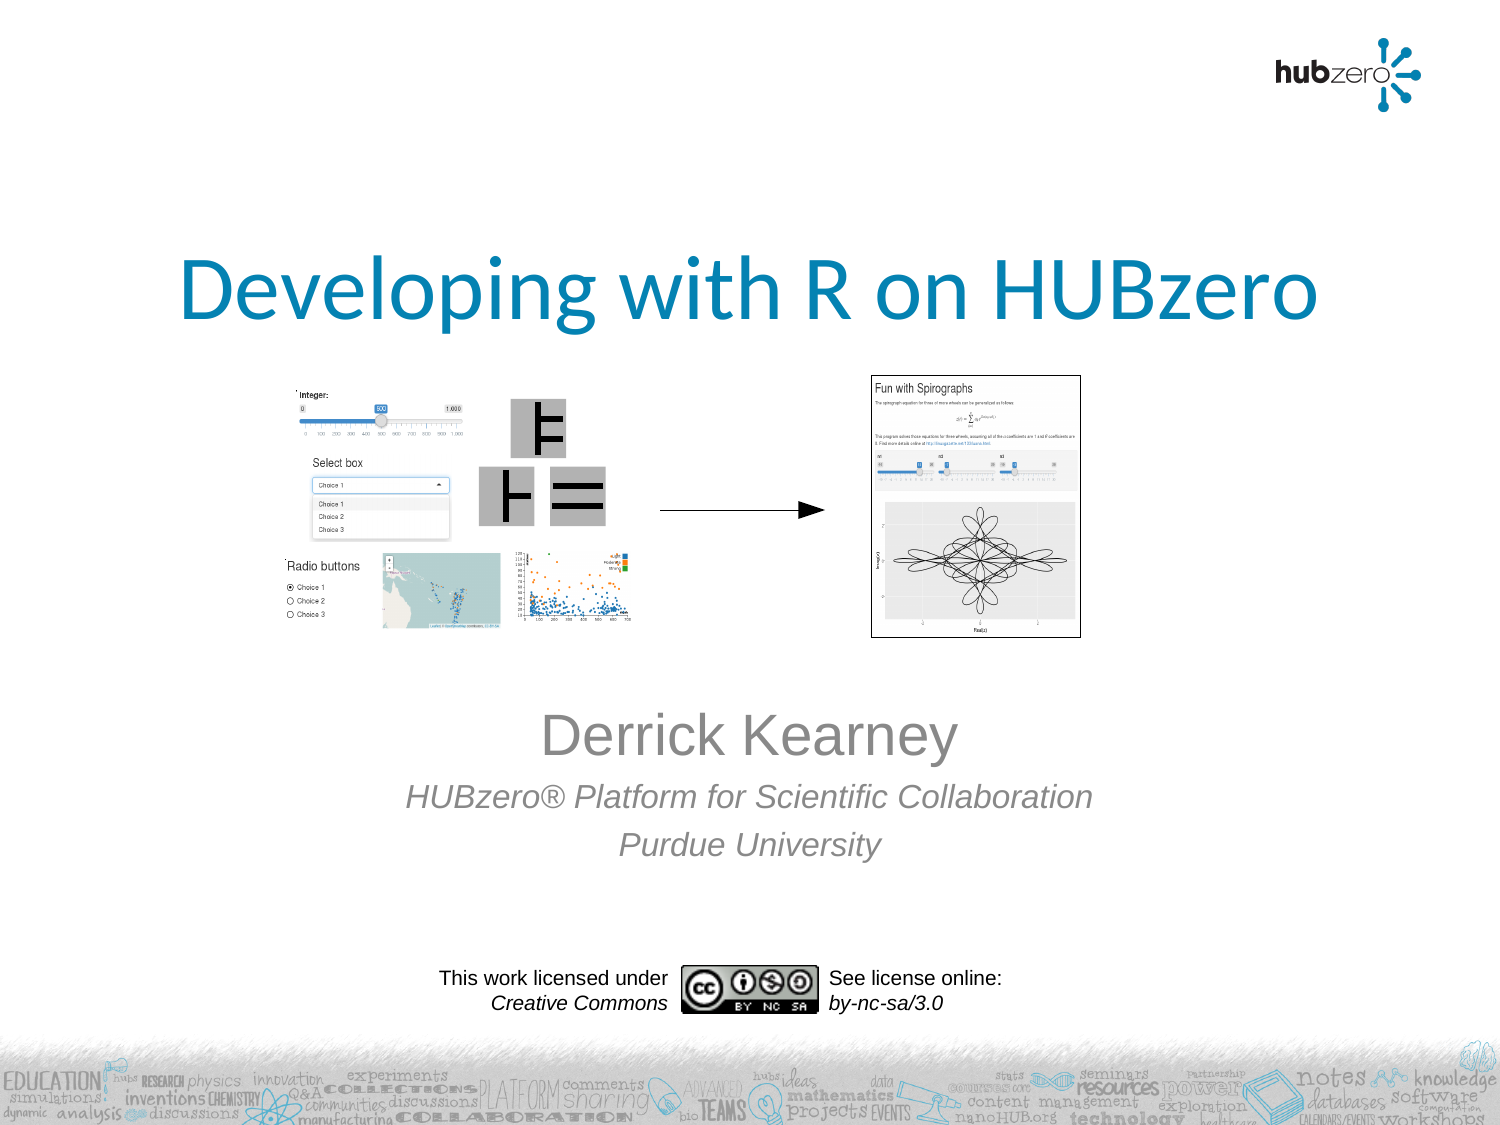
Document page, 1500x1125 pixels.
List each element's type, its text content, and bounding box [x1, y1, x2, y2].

picture [0, 1034, 1500, 1125]
picture [285, 559, 361, 620]
subtitle Derrick Kearney HUBzero® Platform for Scientific Collaboration Purdue University [24, 689, 1476, 903]
text_box See license online: by-nc-sa/3.0 [814, 956, 1018, 1023]
picture [1272, 35, 1424, 115]
picture [515, 551, 631, 621]
picture [871, 374, 1081, 638]
text_box This work licensed under Creative Commons [423, 956, 684, 1023]
text_box [510, 398, 567, 459]
title Developing with R on HUBzero [112, 124, 1388, 442]
picture [296, 390, 464, 438]
text_box [550, 466, 606, 527]
picture [309, 454, 452, 542]
picture [684, 965, 814, 1014]
picture [381, 551, 502, 631]
text_box [478, 466, 535, 527]
